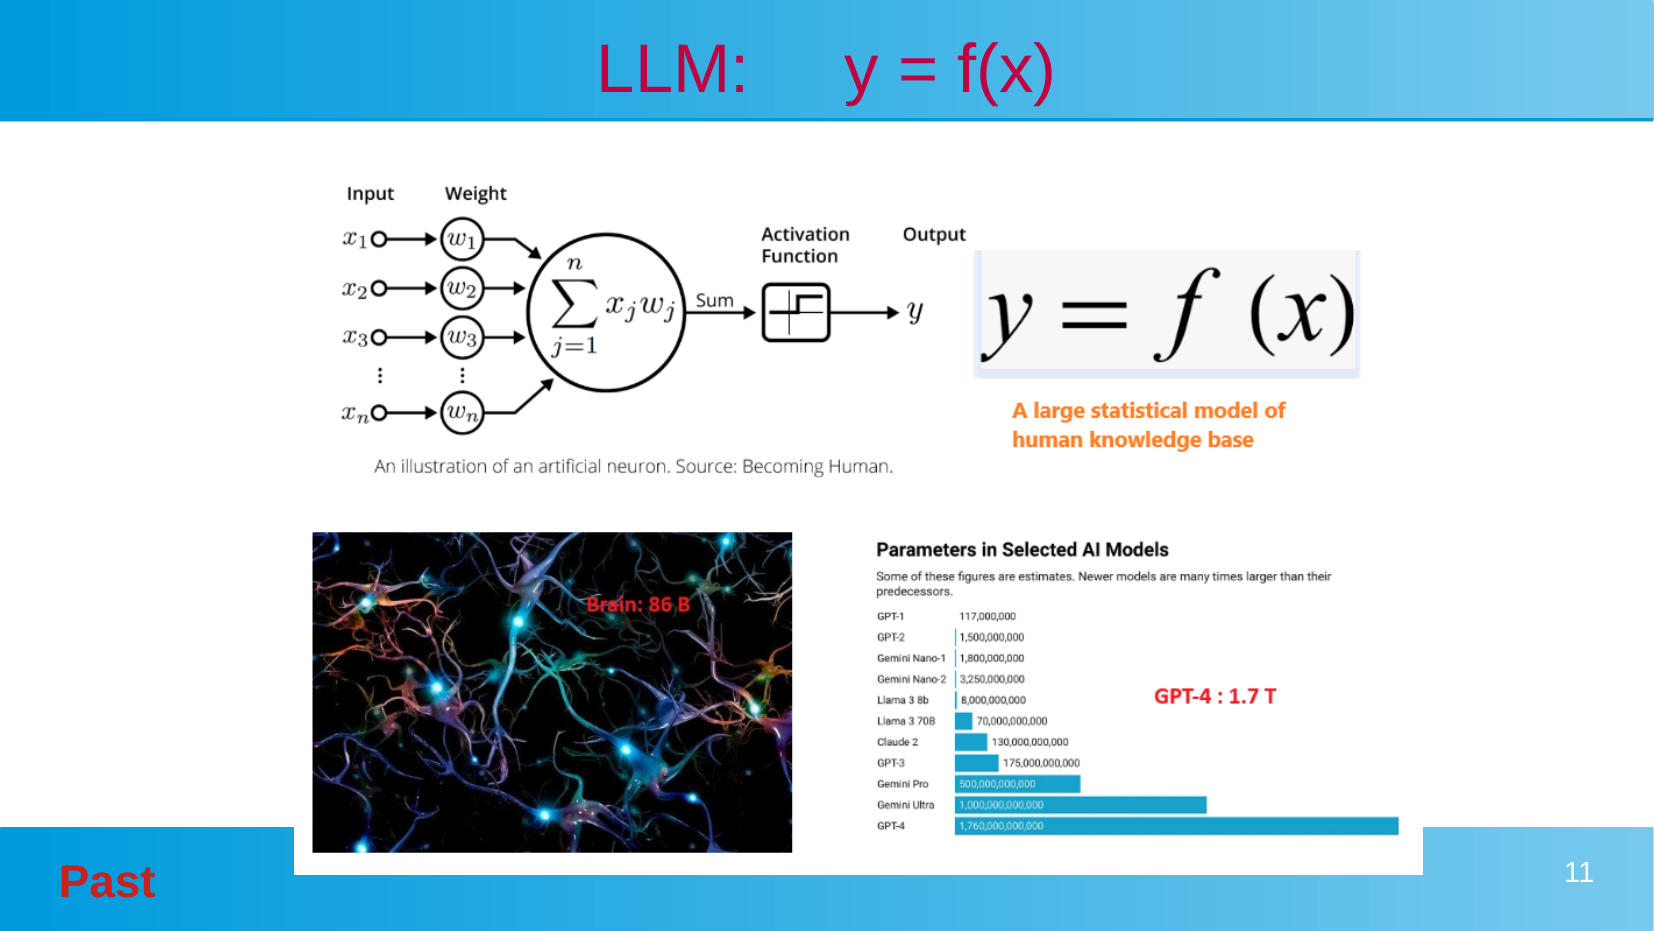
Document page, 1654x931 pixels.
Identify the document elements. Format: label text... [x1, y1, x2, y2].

title LLM: y = f(x) [59, 29, 1595, 108]
picture [294, 129, 1423, 875]
